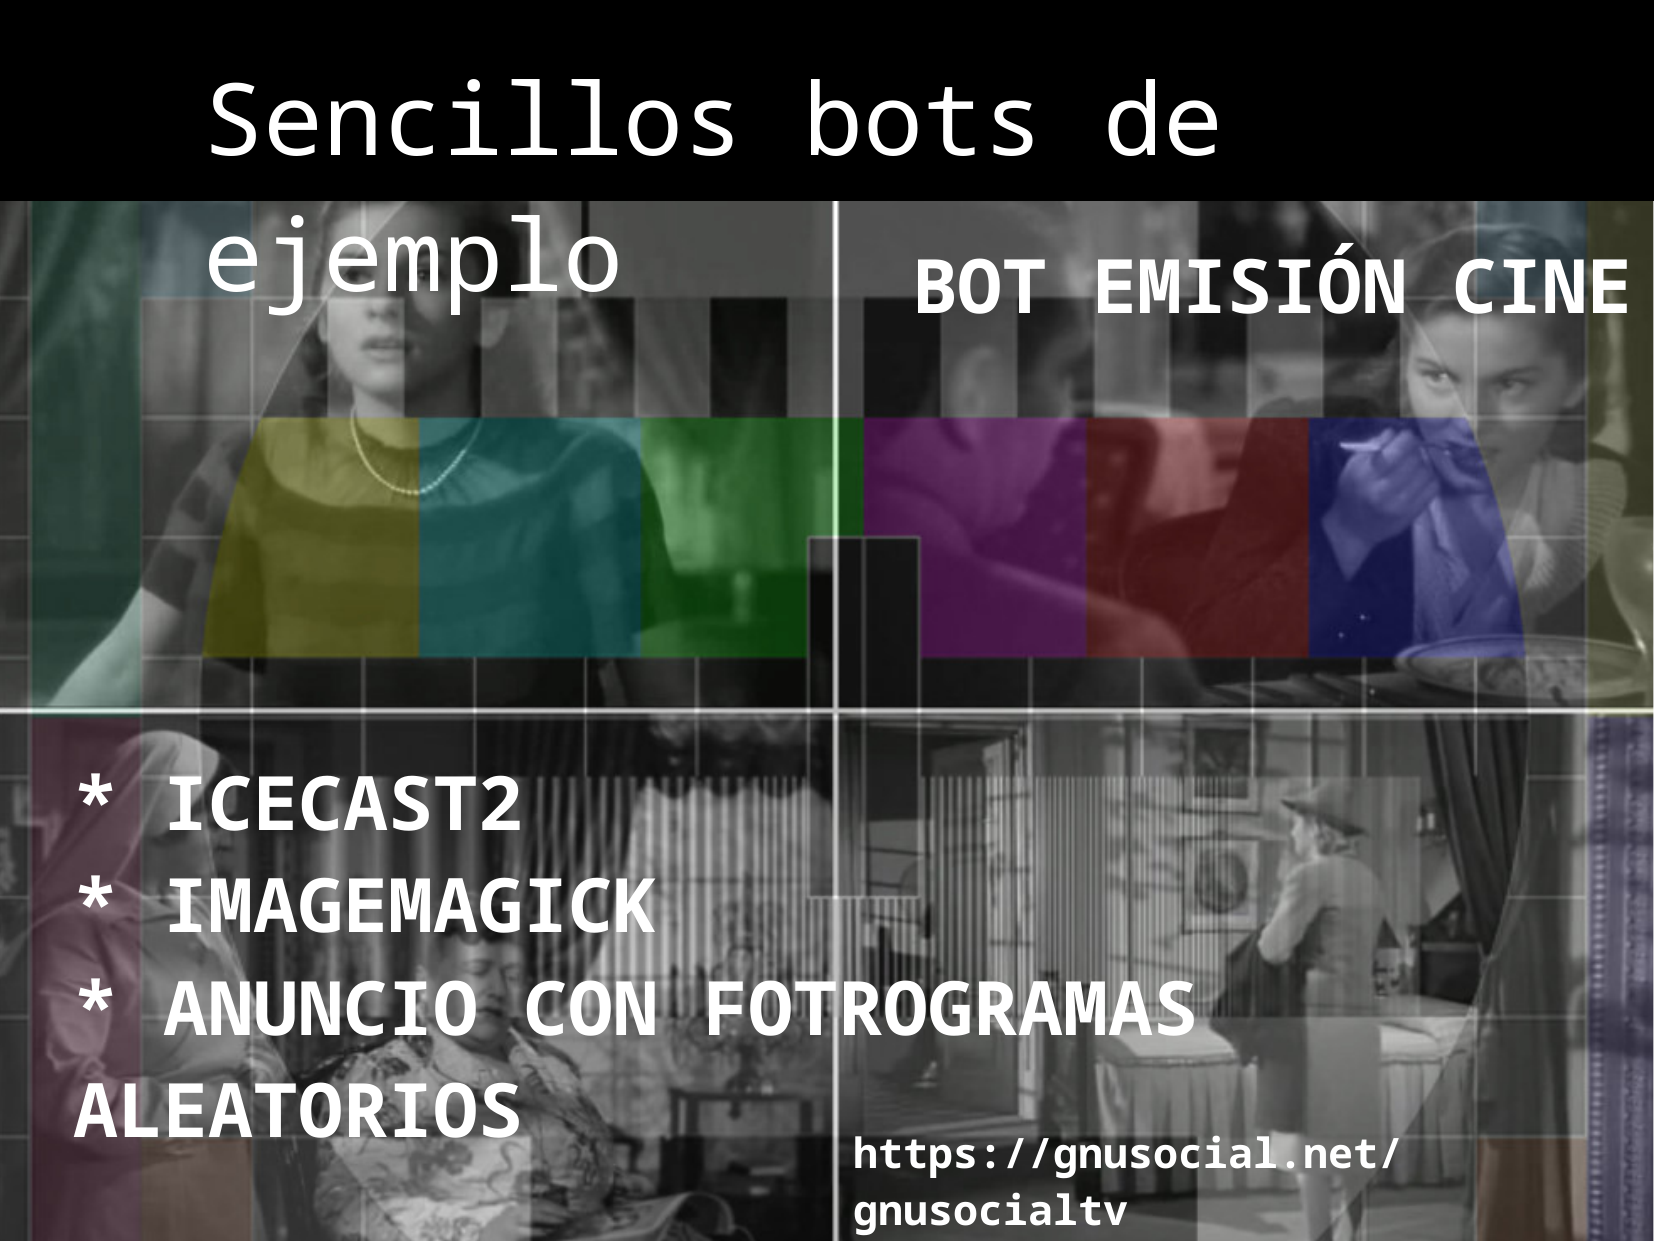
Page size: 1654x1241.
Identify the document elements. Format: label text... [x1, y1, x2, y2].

text_box Sencillos bots de ejemplo [188, 41, 1571, 177]
text_box [0, 0, 1654, 201]
text_box BOT EMISIÓN CINE [897, 225, 1654, 331]
picture [0, 201, 1654, 1241]
text_box https://gnusocial.net/gnusocialtv [838, 1116, 1654, 1182]
text_box * ICECAST2 * IMAGEMAGICK * ANUNCIO CON FOTROGRAMAS ALEATORIOS [59, 742, 1560, 1028]
